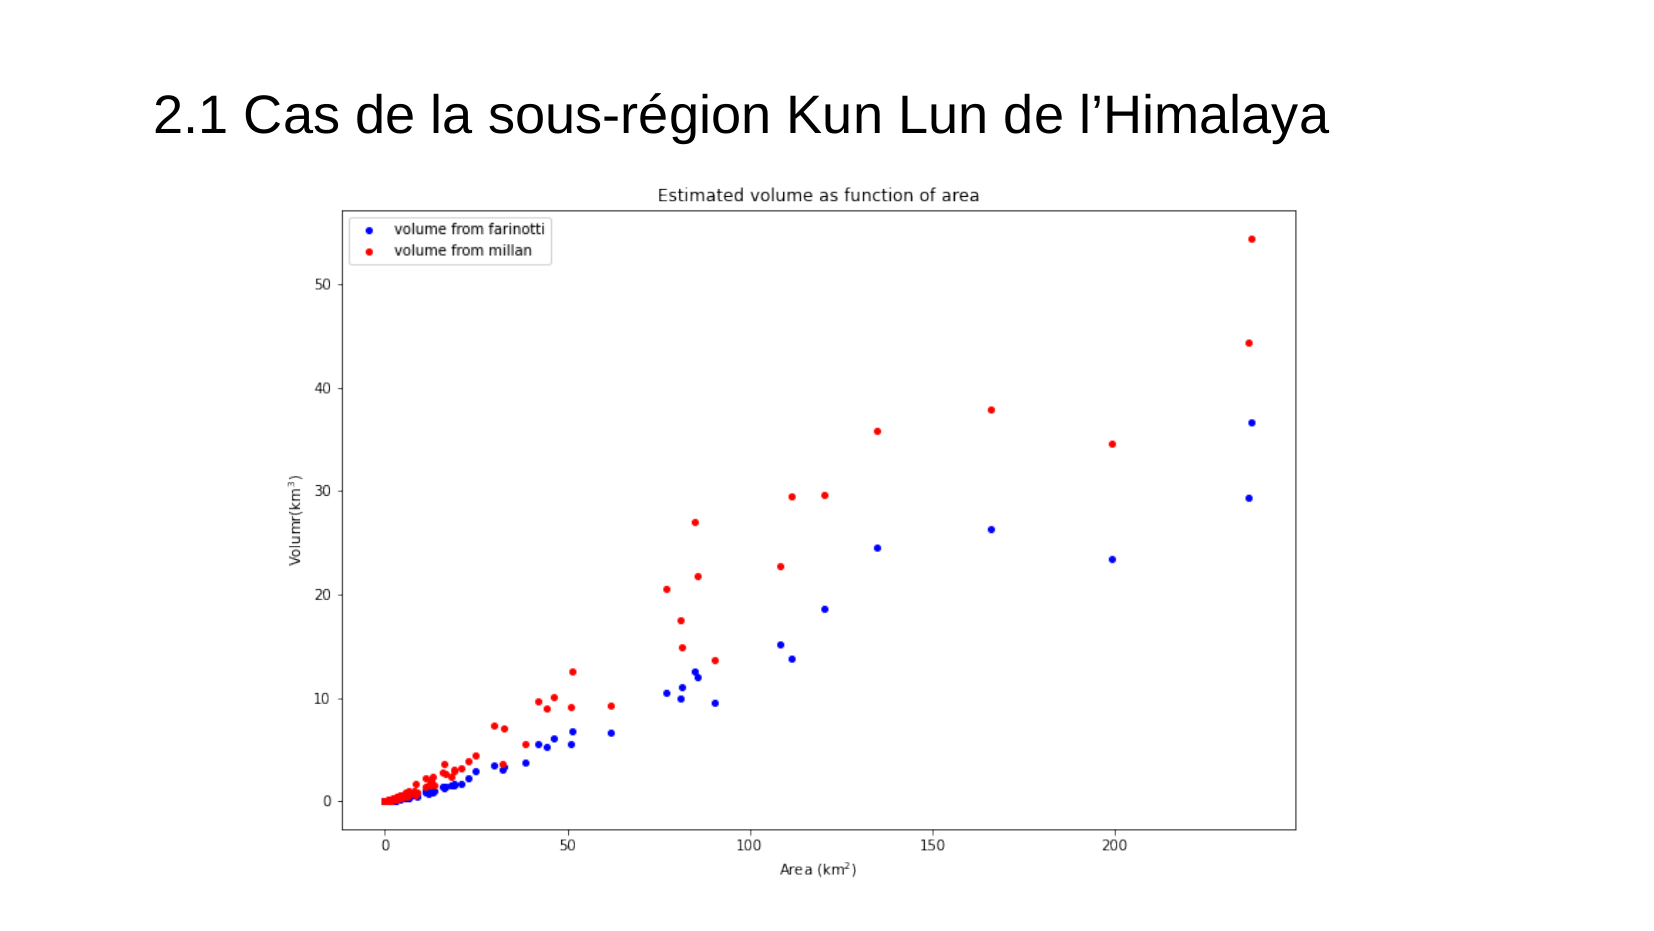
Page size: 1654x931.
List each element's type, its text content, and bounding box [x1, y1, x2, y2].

picture [188, 112, 1418, 931]
title 2.1 Cas de la sous-région Kun Lun de l’Himalaya [82, 37, 1571, 193]
